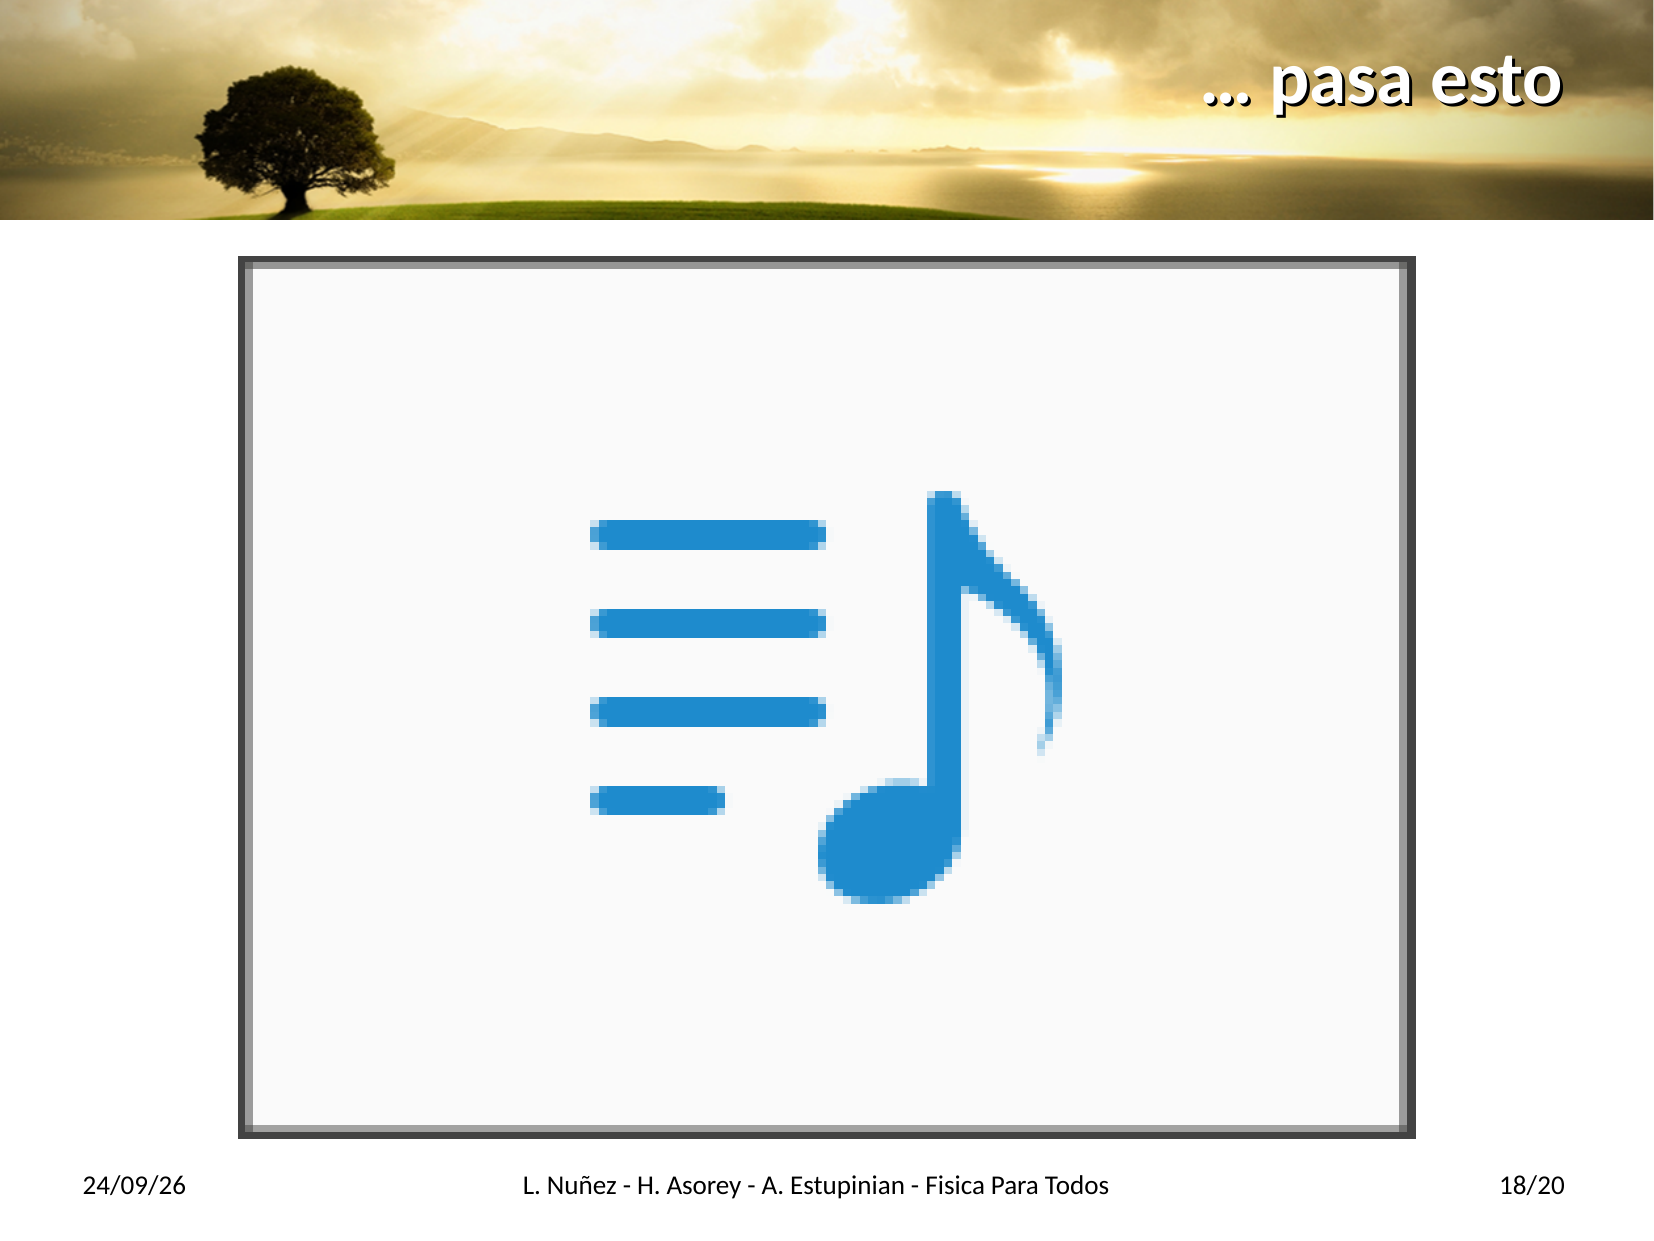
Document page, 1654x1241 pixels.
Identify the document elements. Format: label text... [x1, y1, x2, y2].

picture [0, 0, 1654, 220]
text_box [236, 255, 1417, 1141]
title … pasa esto [75, 19, 1564, 151]
